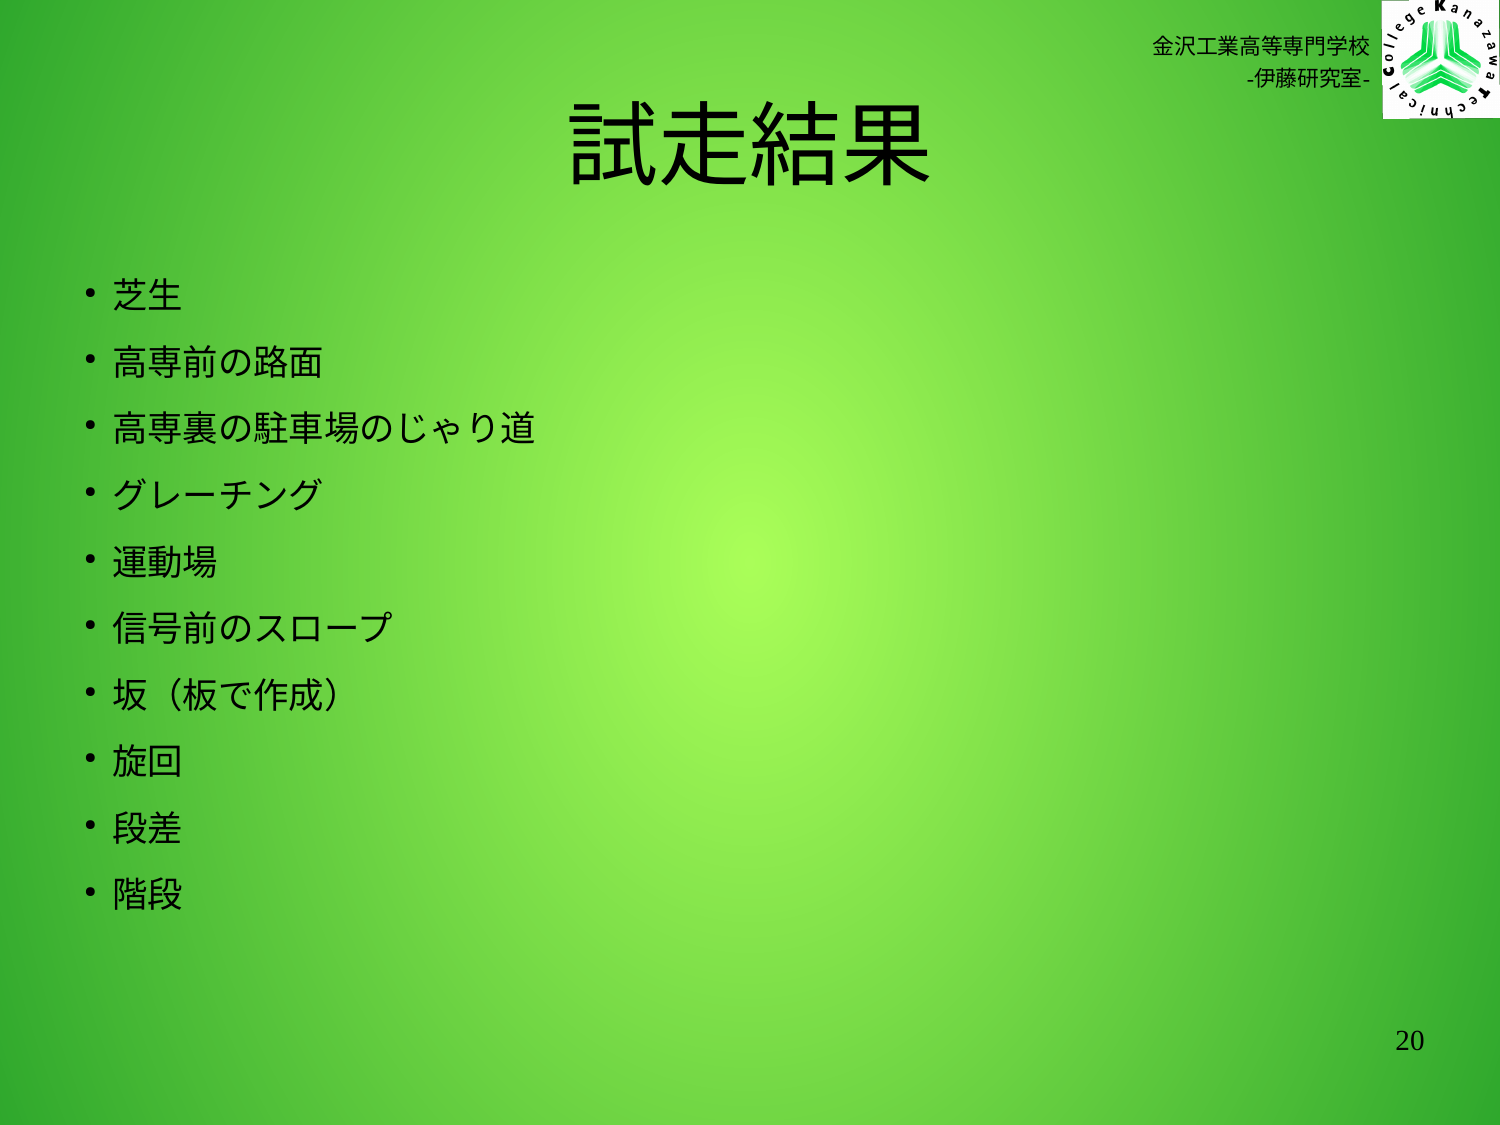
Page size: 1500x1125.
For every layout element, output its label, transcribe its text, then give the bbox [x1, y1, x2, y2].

list 芝生 高専前の路面 高専裏の駐車場のじゃり道 グレーチング 運動場 信号前のスロープ 坂（板で作成） 旋回 段差 階段 [75, 267, 1426, 921]
title 試走結果 [75, 44, 1425, 233]
picture [1382, 0, 1500, 118]
